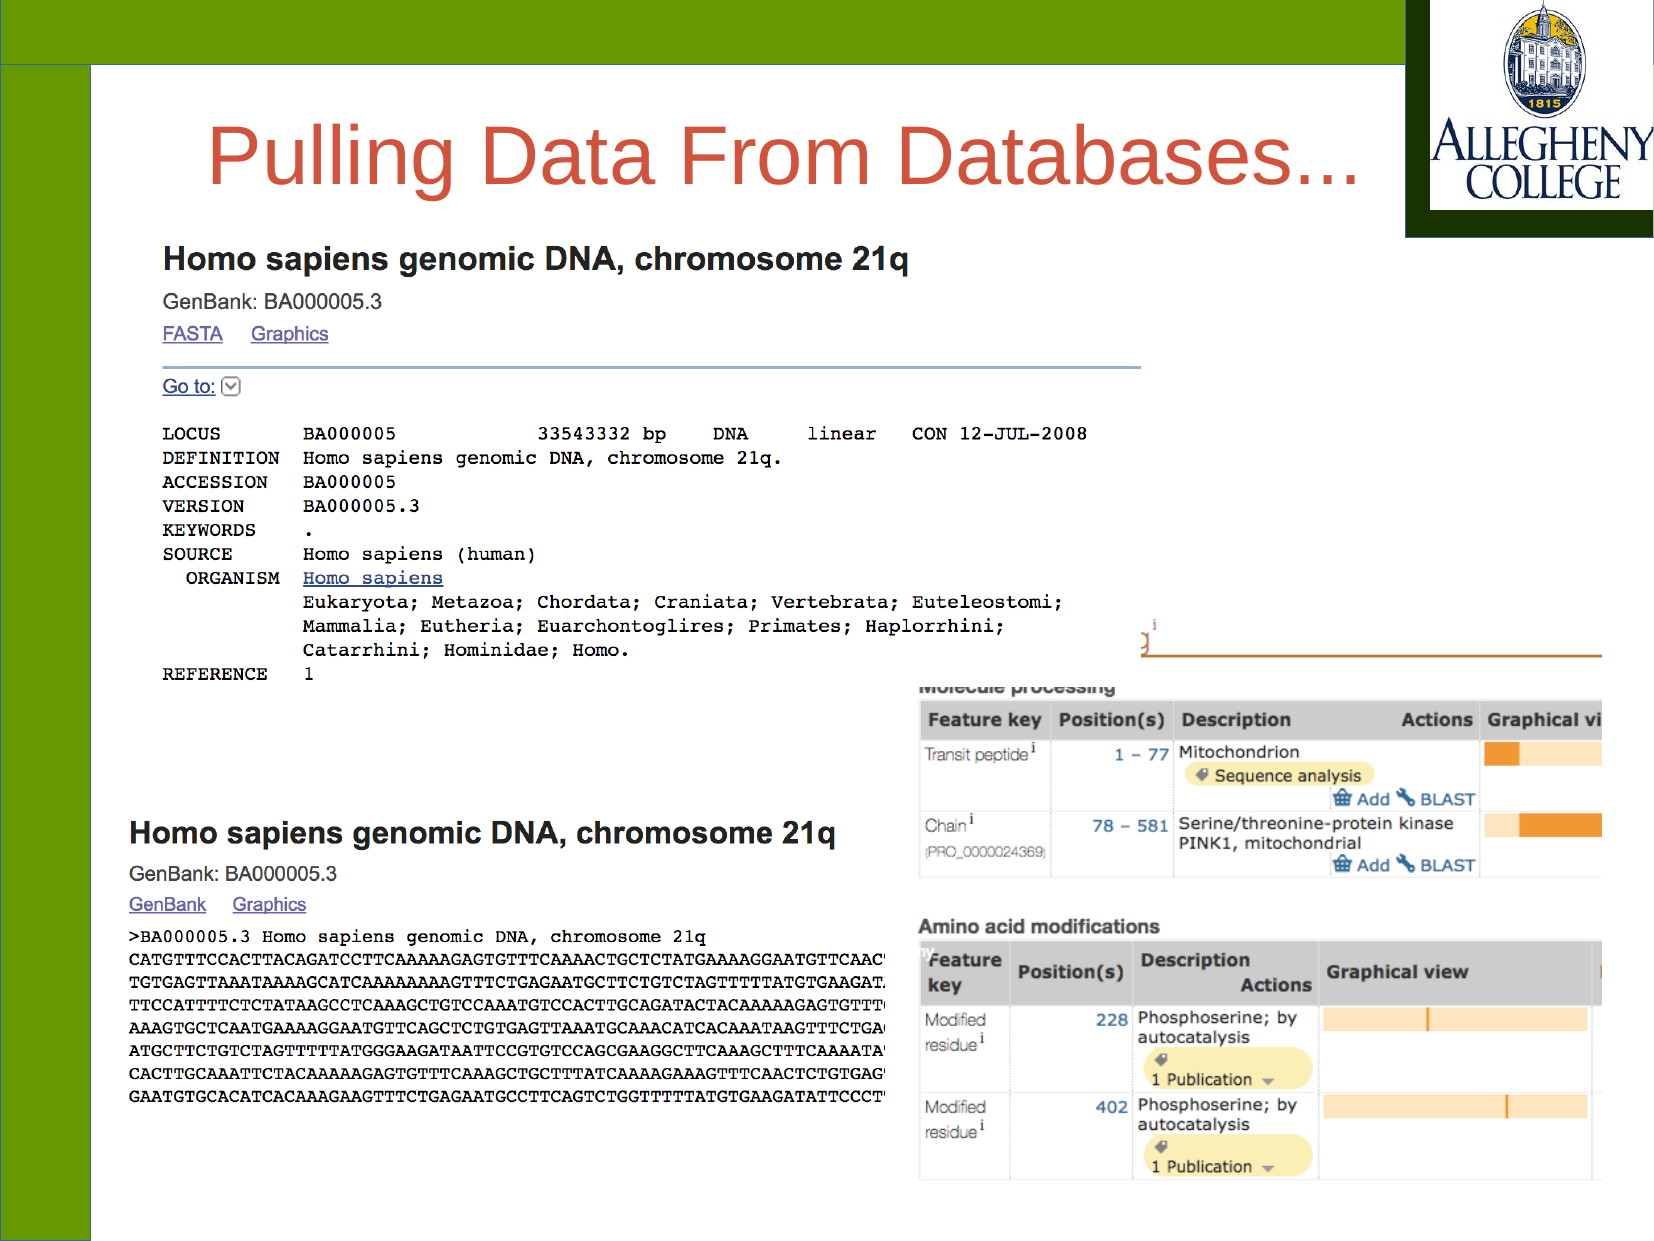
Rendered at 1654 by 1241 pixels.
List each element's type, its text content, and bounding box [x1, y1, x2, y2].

text_box [0, 0, 1430, 1241]
picture [150, 232, 1602, 1195]
picture [1430, 0, 1654, 210]
text_box [1405, 210, 1654, 238]
picture [120, 809, 885, 1113]
text_box Pulling Data From Databases... [110, 69, 1461, 233]
